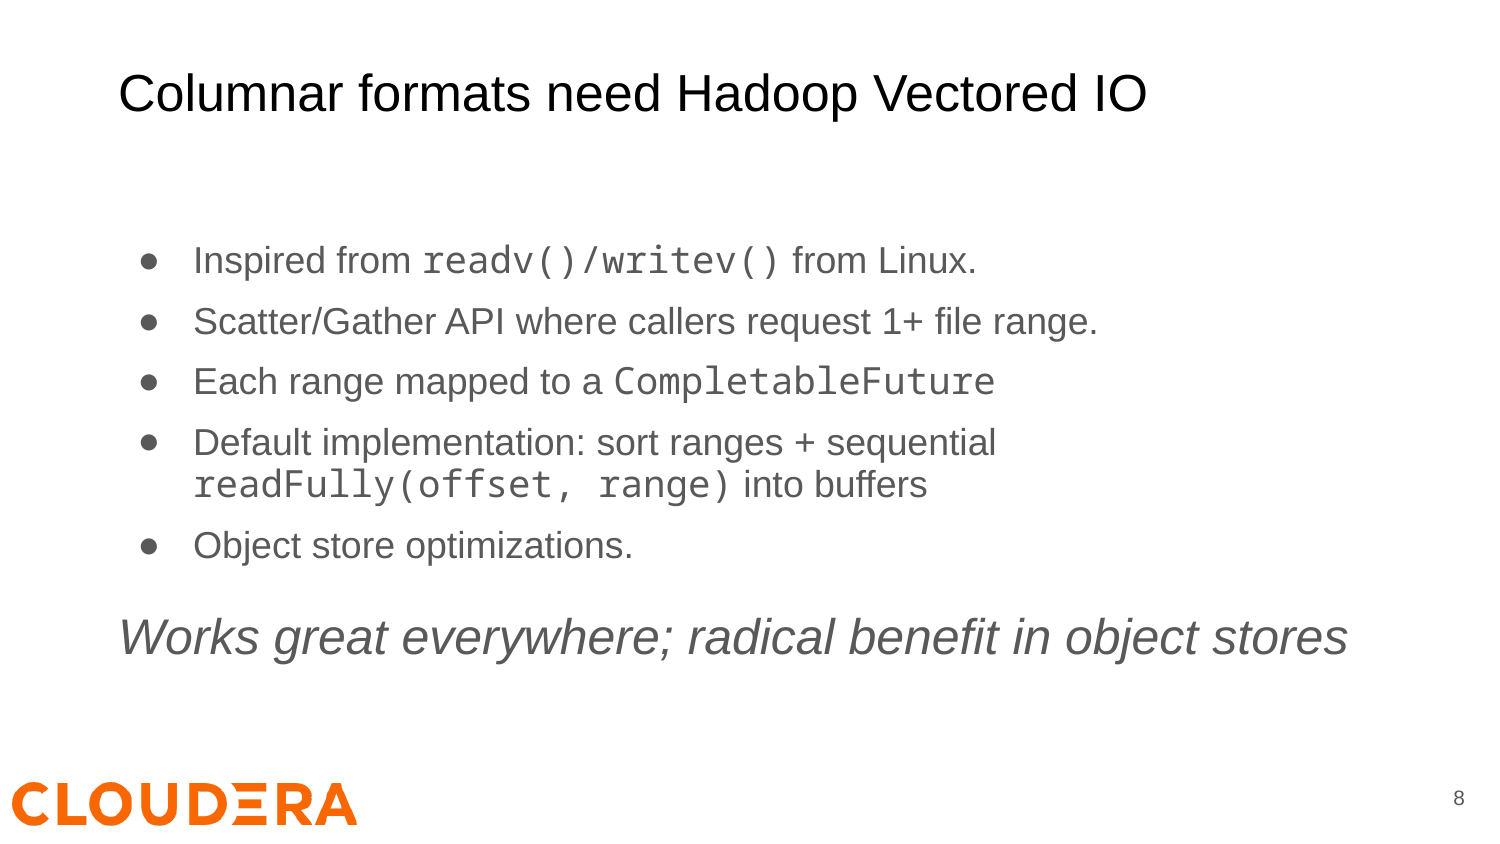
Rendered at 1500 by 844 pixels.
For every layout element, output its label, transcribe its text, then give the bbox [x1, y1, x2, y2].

slide_number <number> [1389, 764, 1480, 830]
title Columnar formats need Hadoop Vectored IO [103, 44, 1397, 208]
picture [12, 740, 357, 826]
list Inspired from readv()/writev() from Linux. Scatter/Gather API where callers request 1+ file range. Each range mapped to a CompletableFuture Default implementation: sort ranges + sequential readFully(offset, range) into buffers Object store optimizations. Works great everywhere; radical benefit in object stores [103, 224, 1397, 760]
